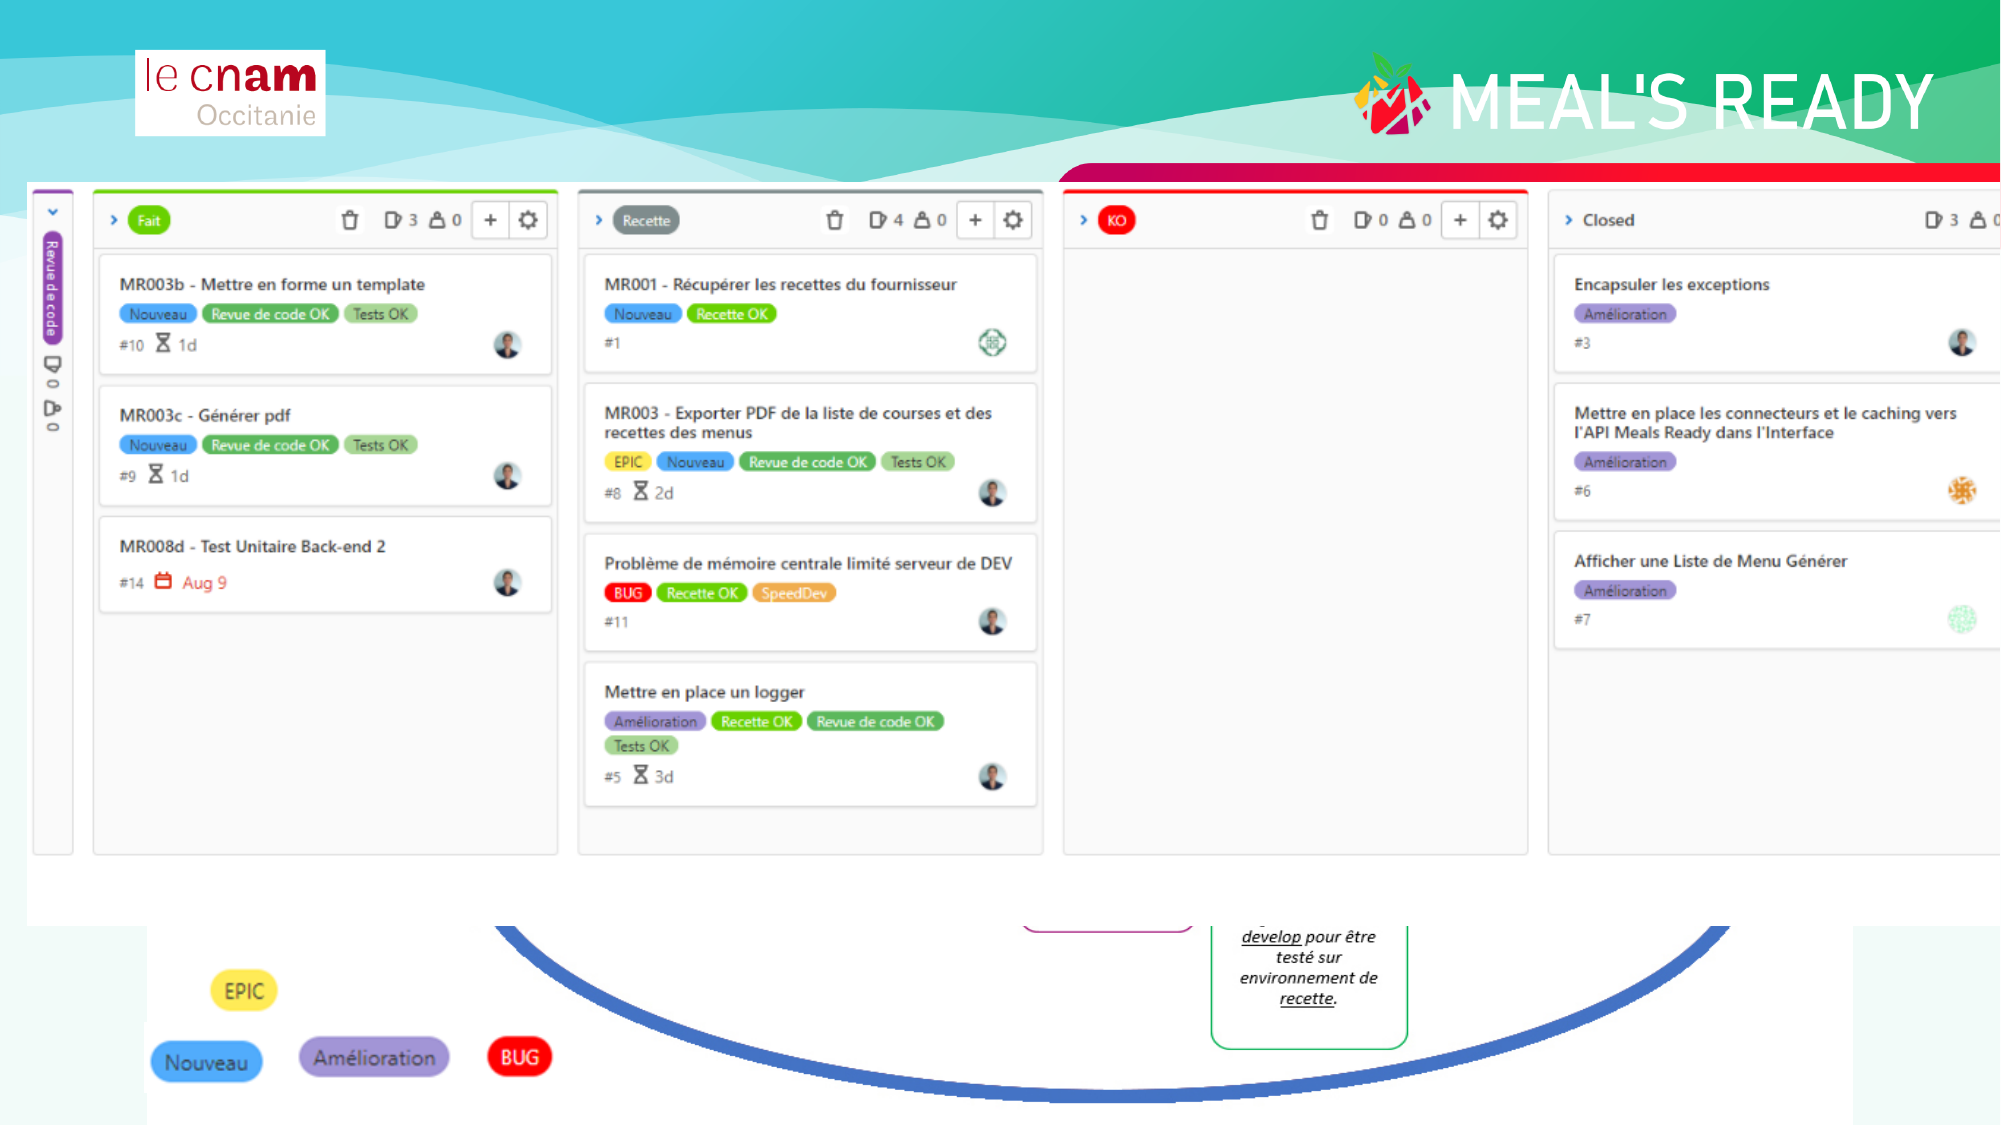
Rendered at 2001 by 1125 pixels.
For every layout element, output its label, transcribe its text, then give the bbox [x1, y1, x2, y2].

picture [0, 0, 2000, 1125]
text_box Process GitLab [1083, 173, 2000, 182]
